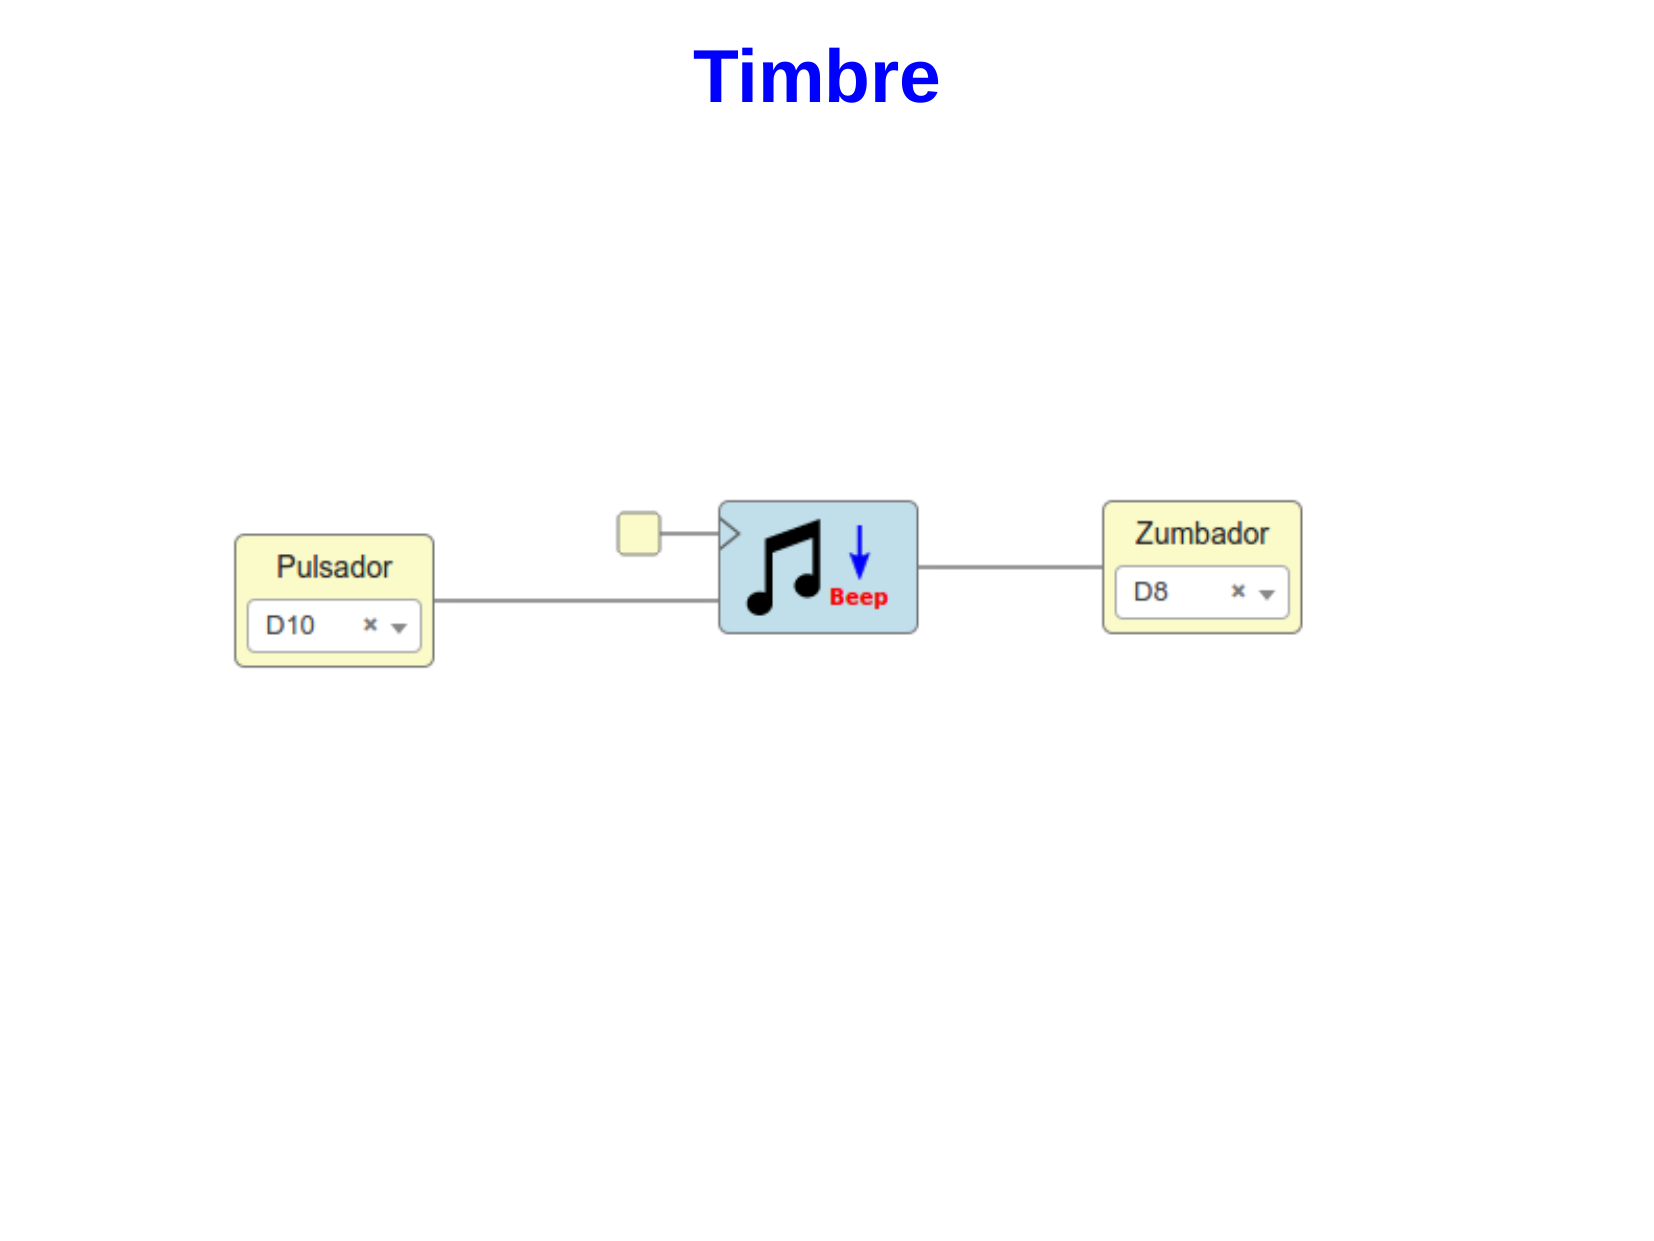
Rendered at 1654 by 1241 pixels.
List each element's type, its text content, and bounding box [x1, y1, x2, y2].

text_box Timbre [90, 27, 1546, 164]
picture [193, 419, 1351, 706]
